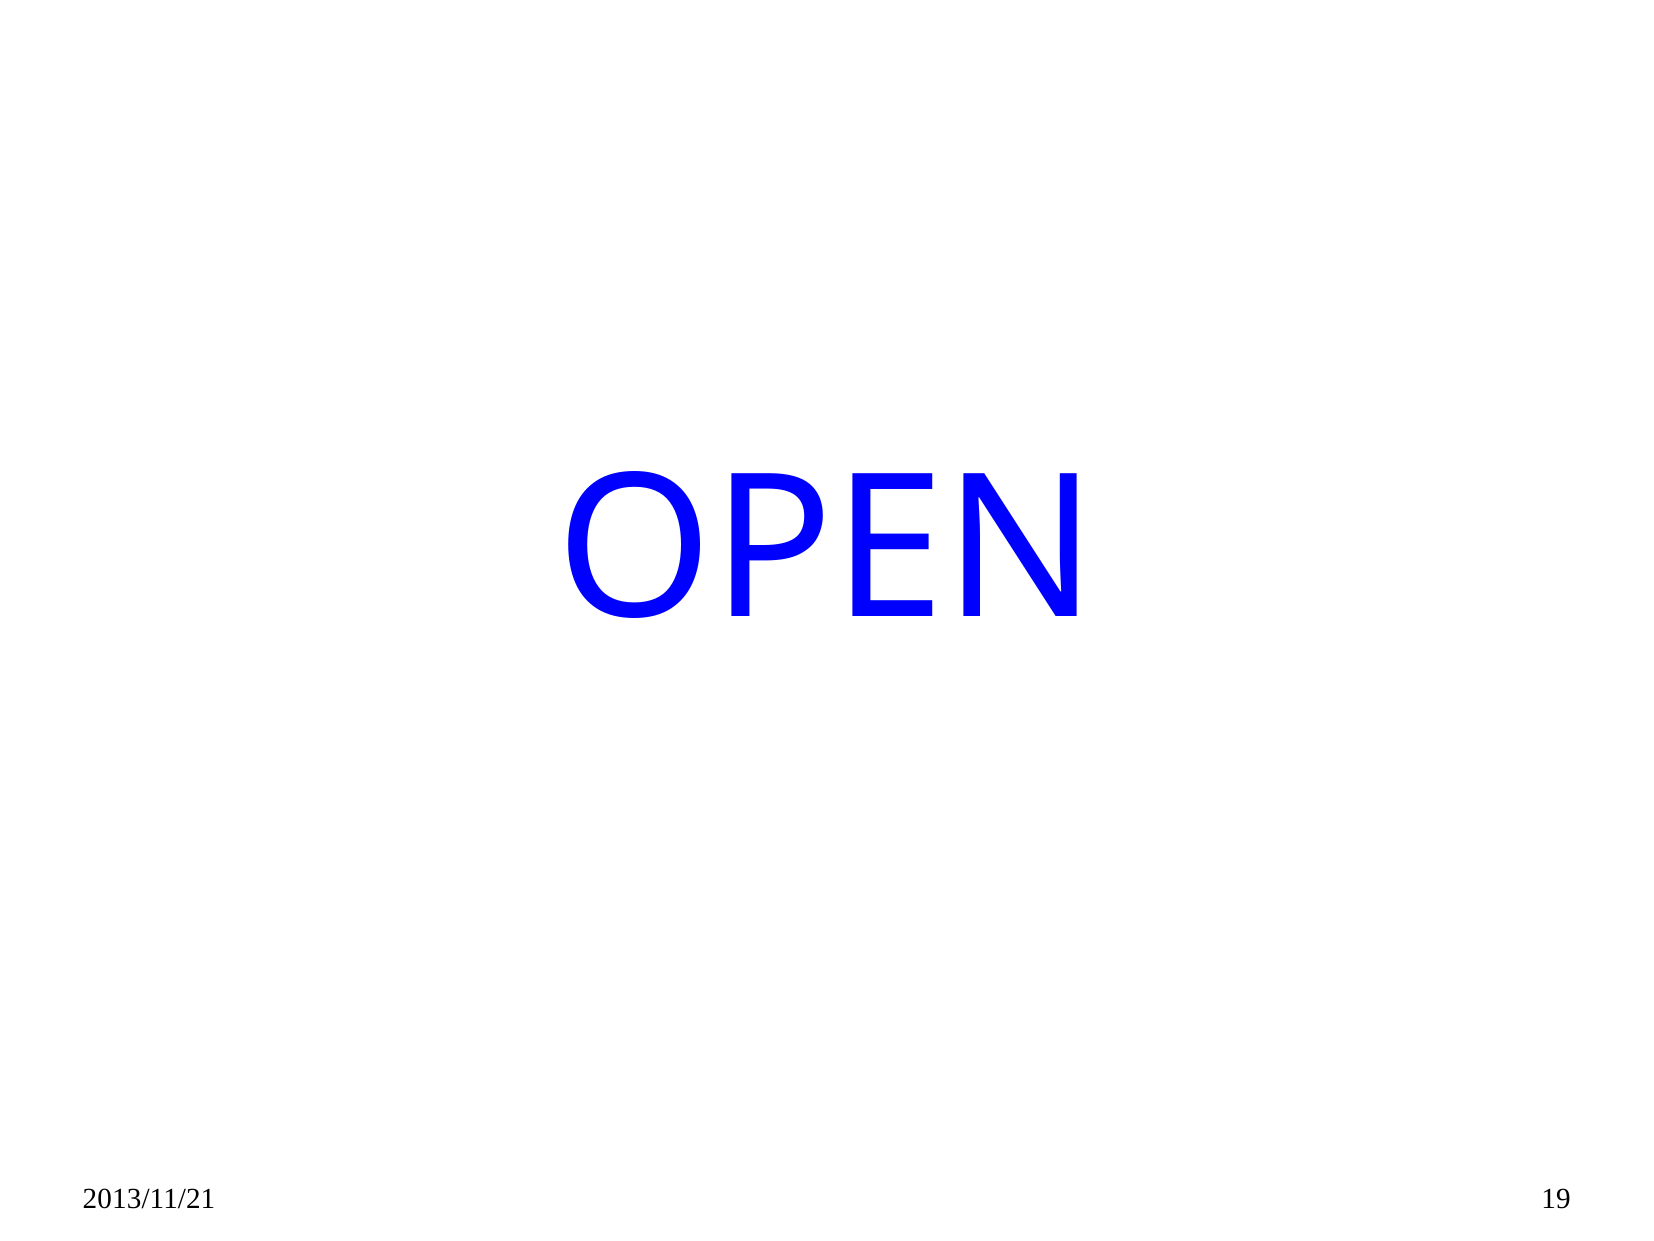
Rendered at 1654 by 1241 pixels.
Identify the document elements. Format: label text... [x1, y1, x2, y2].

text_box OPEN [147, 395, 1506, 646]
